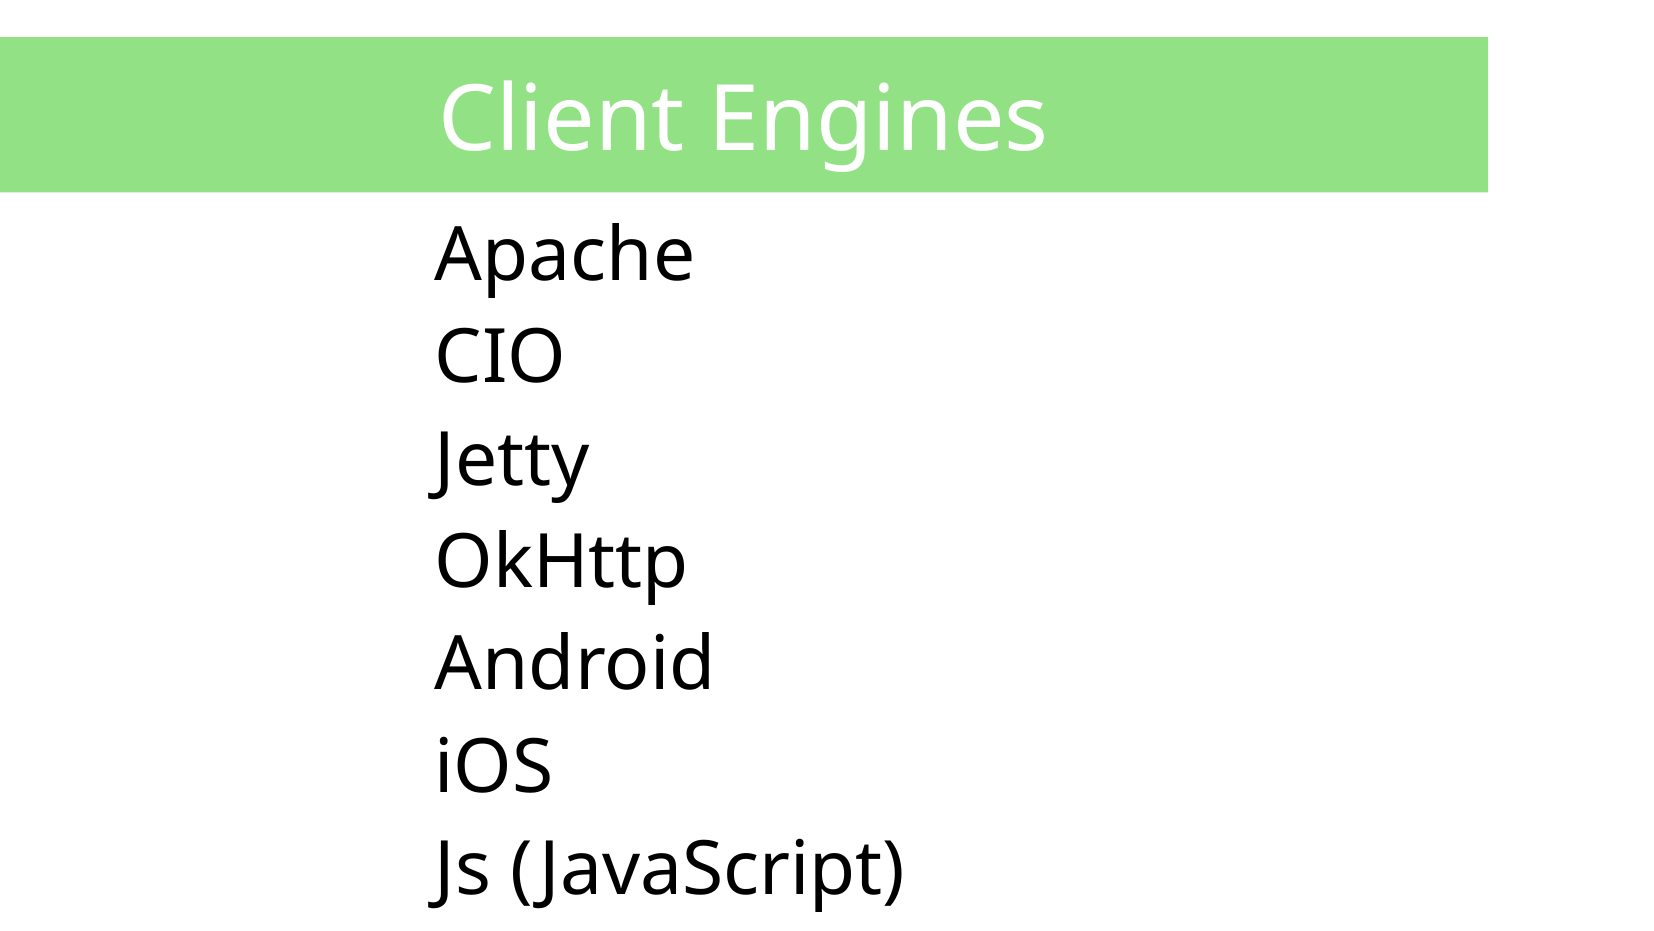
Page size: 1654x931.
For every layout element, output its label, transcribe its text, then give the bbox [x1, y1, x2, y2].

text_box Apache CIO Jetty OkHttp Android iOS Js (JavaScript) Curl MockEngine [420, 192, 1066, 931]
title Client Engines [0, 37, 1489, 193]
